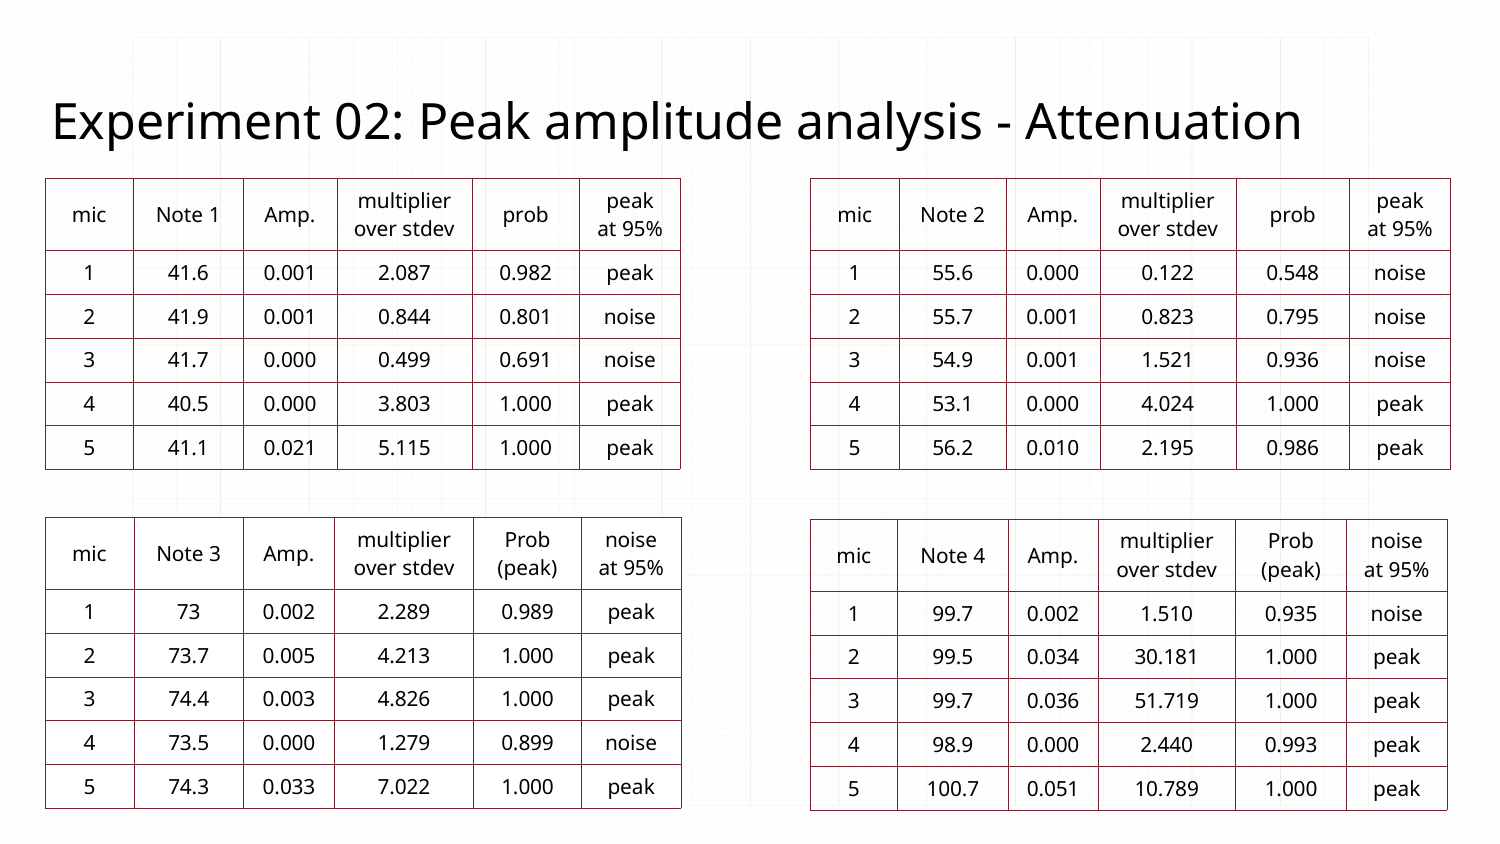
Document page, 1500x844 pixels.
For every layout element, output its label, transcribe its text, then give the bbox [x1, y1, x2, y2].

table_cell 0.033 [244, 765, 334, 808]
table_cell 3 [46, 339, 133, 382]
table_cell peak [580, 251, 680, 294]
table_cell 99.5 [898, 636, 1008, 678]
table_cell 0.936 [1237, 339, 1349, 382]
table_cell noise [580, 339, 680, 382]
table_cell 5.115 [338, 426, 472, 469]
table_header Amp. [1009, 520, 1098, 591]
table_cell 1.000 [1236, 679, 1346, 722]
table_cell noise [1350, 295, 1450, 338]
table_header multiplier over stdev [1101, 179, 1236, 250]
table_cell 0.001 [1007, 295, 1100, 338]
table_cell peak [580, 426, 680, 469]
table_cell 2.289 [335, 590, 473, 633]
table_cell 0.000 [1009, 723, 1098, 766]
table_cell 0.005 [244, 634, 334, 677]
table_cell 74.4 [135, 678, 243, 720]
table_header Amp. [1007, 179, 1100, 250]
table_cell 1.000 [473, 426, 579, 469]
table_cell 41.6 [134, 251, 243, 294]
table_header multiplier over stdev [338, 179, 472, 250]
table_cell 1 [811, 251, 899, 294]
table_header Prob (peak) [1236, 520, 1346, 591]
table_cell 0.000 [244, 383, 337, 425]
table_cell peak [582, 634, 681, 677]
table_cell 4 [46, 383, 133, 425]
table_cell 3.803 [338, 383, 472, 425]
table_cell 0.010 [1007, 426, 1100, 469]
table_cell 41.7 [134, 339, 243, 382]
table_header multiplier over stdev [1099, 520, 1235, 591]
table_header mic [811, 179, 899, 250]
table_cell 0.003 [244, 678, 334, 720]
table_cell 41.1 [134, 426, 243, 469]
table_cell 0.935 [1236, 592, 1346, 635]
table_cell 10.789 [1099, 767, 1235, 810]
table_header peak at 95% [1350, 179, 1450, 250]
table_cell 2 [46, 295, 133, 338]
table_cell 2 [811, 636, 897, 678]
table_cell 5 [46, 426, 133, 469]
table_cell 73 [135, 590, 243, 633]
table_cell 98.9 [898, 723, 1008, 766]
table_header Note 1 [134, 179, 243, 250]
table_cell 0.122 [1101, 251, 1236, 294]
table_cell 1.279 [335, 721, 473, 764]
table_cell 1.000 [474, 634, 581, 677]
table_header mic [46, 518, 134, 589]
table_cell 1.000 [474, 678, 581, 720]
table_cell 55.7 [900, 295, 1006, 338]
table_cell peak [582, 765, 681, 808]
table_cell 73.5 [135, 721, 243, 764]
table_cell 4.826 [335, 678, 473, 720]
table_cell 51.719 [1099, 679, 1235, 722]
table_cell peak [1350, 426, 1450, 469]
table_cell 0.000 [244, 721, 334, 764]
table_cell 5 [811, 426, 899, 469]
table_cell noise [1350, 339, 1450, 382]
table_header mic [46, 179, 133, 250]
table_cell 0.801 [473, 295, 579, 338]
table_cell 0.993 [1236, 723, 1346, 766]
table_header mic [811, 520, 897, 591]
table_cell 1.000 [474, 765, 581, 808]
table_cell 2.195 [1101, 426, 1236, 469]
table_cell 54.9 [900, 339, 1006, 382]
table_cell 2 [811, 295, 899, 338]
table_cell 0.548 [1237, 251, 1349, 294]
table_cell 4 [46, 721, 134, 764]
table_cell 0.844 [338, 295, 472, 338]
table_cell noise [580, 295, 680, 338]
table_cell 1.000 [1236, 767, 1346, 810]
table_cell 0.002 [244, 590, 334, 633]
table_cell 0.899 [474, 721, 581, 764]
table_cell 30.181 [1099, 636, 1235, 678]
table_cell 0.499 [338, 339, 472, 382]
table_cell 0.795 [1237, 295, 1349, 338]
table_cell 0.823 [1101, 295, 1236, 338]
table_cell 0.001 [244, 251, 337, 294]
table_header noise at 95% [1347, 520, 1447, 591]
table_cell 2 [46, 634, 134, 677]
table_cell noise [582, 721, 681, 764]
table_header prob [1237, 179, 1349, 250]
table_cell 74.3 [135, 765, 243, 808]
table_cell 99.7 [898, 679, 1008, 722]
table_cell 5 [46, 765, 134, 808]
table_header Note 4 [898, 520, 1008, 591]
table_cell 1.510 [1099, 592, 1235, 635]
table_cell 0.021 [244, 426, 337, 469]
table_header noise at 95% [582, 518, 681, 589]
table_cell peak [1350, 383, 1450, 425]
table_cell 0.001 [1007, 339, 1100, 382]
table_cell 4 [811, 383, 899, 425]
table_cell 56.2 [900, 426, 1006, 469]
table_cell 0.051 [1009, 767, 1098, 810]
table_cell noise [1350, 251, 1450, 294]
table_cell 0.982 [473, 251, 579, 294]
table_cell 41.9 [134, 295, 243, 338]
table_cell 0.001 [244, 295, 337, 338]
table_cell 4.024 [1101, 383, 1236, 425]
table_cell 1.521 [1101, 339, 1236, 382]
picture [0, 0, 1500, 844]
table_cell 3 [811, 679, 897, 722]
table_cell 2.087 [338, 251, 472, 294]
table_cell peak [1347, 767, 1447, 810]
table_cell 100.7 [898, 767, 1008, 810]
table_cell 3 [811, 339, 899, 382]
table_cell 0.002 [1009, 592, 1098, 635]
table_cell 73.7 [135, 634, 243, 677]
table_cell peak [580, 383, 680, 425]
table_cell 1 [811, 592, 897, 635]
table_header prob [473, 179, 579, 250]
table_cell peak [1347, 636, 1447, 678]
table_cell 53.1 [900, 383, 1006, 425]
table_cell 0.036 [1009, 679, 1098, 722]
table_cell peak [582, 678, 681, 720]
table_cell 99.7 [898, 592, 1008, 635]
table_cell 4.213 [335, 634, 473, 677]
table_cell 0.986 [1237, 426, 1349, 469]
table_header Note 2 [900, 179, 1006, 250]
table_cell 5 [811, 767, 897, 810]
table_cell 0.989 [474, 590, 581, 633]
table_header Amp. [244, 179, 337, 250]
table_cell 7.022 [335, 765, 473, 808]
table_cell 1 [46, 590, 134, 633]
table_cell 3 [46, 678, 134, 720]
table_cell 0.000 [1007, 251, 1100, 294]
table_cell 0.000 [244, 339, 337, 382]
table_cell peak [1347, 679, 1447, 722]
table_cell 1.000 [1237, 383, 1349, 425]
table_cell 2.440 [1099, 723, 1235, 766]
table_header Note 3 [135, 518, 243, 589]
table_header Prob (peak) [474, 518, 581, 589]
table_header multiplier over stdev [335, 518, 473, 589]
title Experiment 02: Peak amplitude analysis - Attenuation [51, 72, 1449, 167]
table_header Amp. [244, 518, 334, 589]
table_cell 40.5 [134, 383, 243, 425]
table_cell 4 [811, 723, 897, 766]
table_cell peak [1347, 723, 1447, 766]
table_header peak at 95% [580, 179, 680, 250]
table_cell 0.034 [1009, 636, 1098, 678]
table_cell 1.000 [473, 383, 579, 425]
table_cell 1 [46, 251, 133, 294]
table_cell peak [582, 590, 681, 633]
table_cell 0.691 [473, 339, 579, 382]
table_cell noise [1347, 592, 1447, 635]
table_cell 1.000 [1236, 636, 1346, 678]
table_cell 55.6 [900, 251, 1006, 294]
table_cell 0.000 [1007, 383, 1100, 425]
